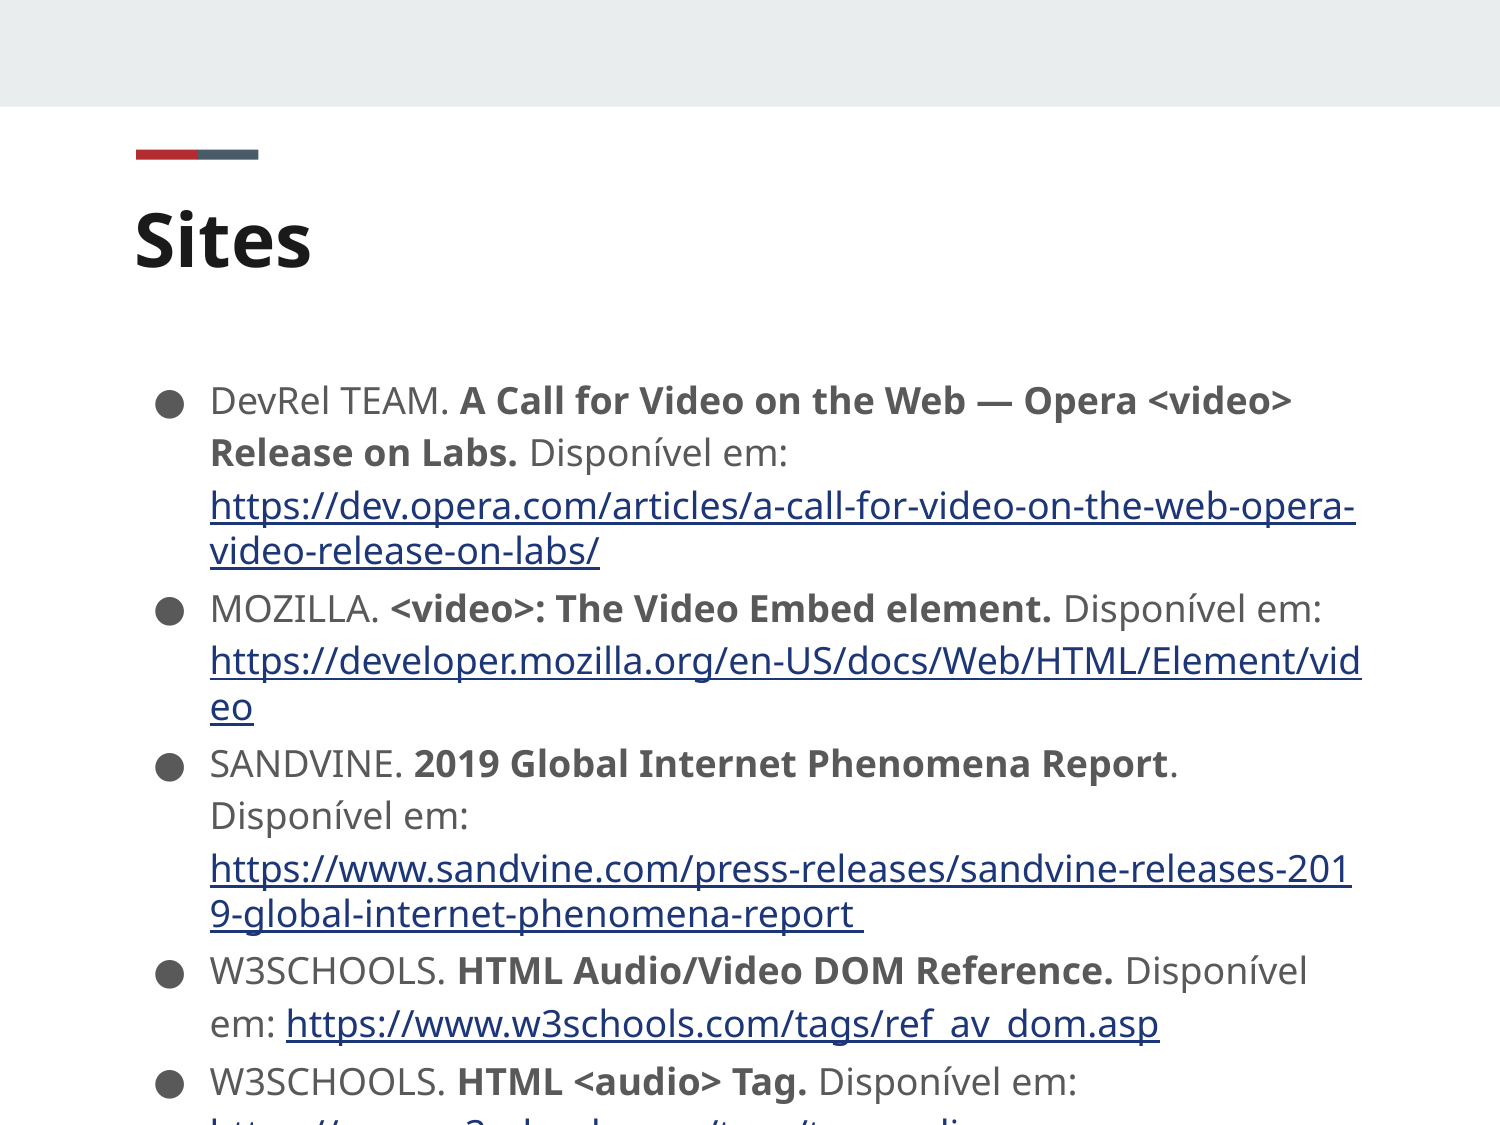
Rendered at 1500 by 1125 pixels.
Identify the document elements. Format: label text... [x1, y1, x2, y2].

list DevRel TEAM. A Call for Video on the Web — Opera <video> Release on Labs. Disponível em: https://dev.opera.com/articles/a-call-for-video-on-the-web-opera-video-release-on-labs/ MOZILLA. <video>: The Video Embed element. Disponível em: https://developer.mozilla.org/en-US/docs/Web/HTML/Element/video SANDVINE. 2019 Global Internet Phenomena Report. Disponível em: https://www.sandvine.com/press-releases/sandvine-releases-2019-global-internet-phenomena-report W3SCHOOLS. HTML Audio/Video DOM Reference. Disponível em: https://www.w3schools.com/tags/ref_av_dom.asp W3SCHOOLS. HTML <audio> Tag. Disponível em: https://www.w3schools.com/tags/tag_audio.asp [119, 355, 1381, 1010]
title Sites [119, 177, 1381, 295]
